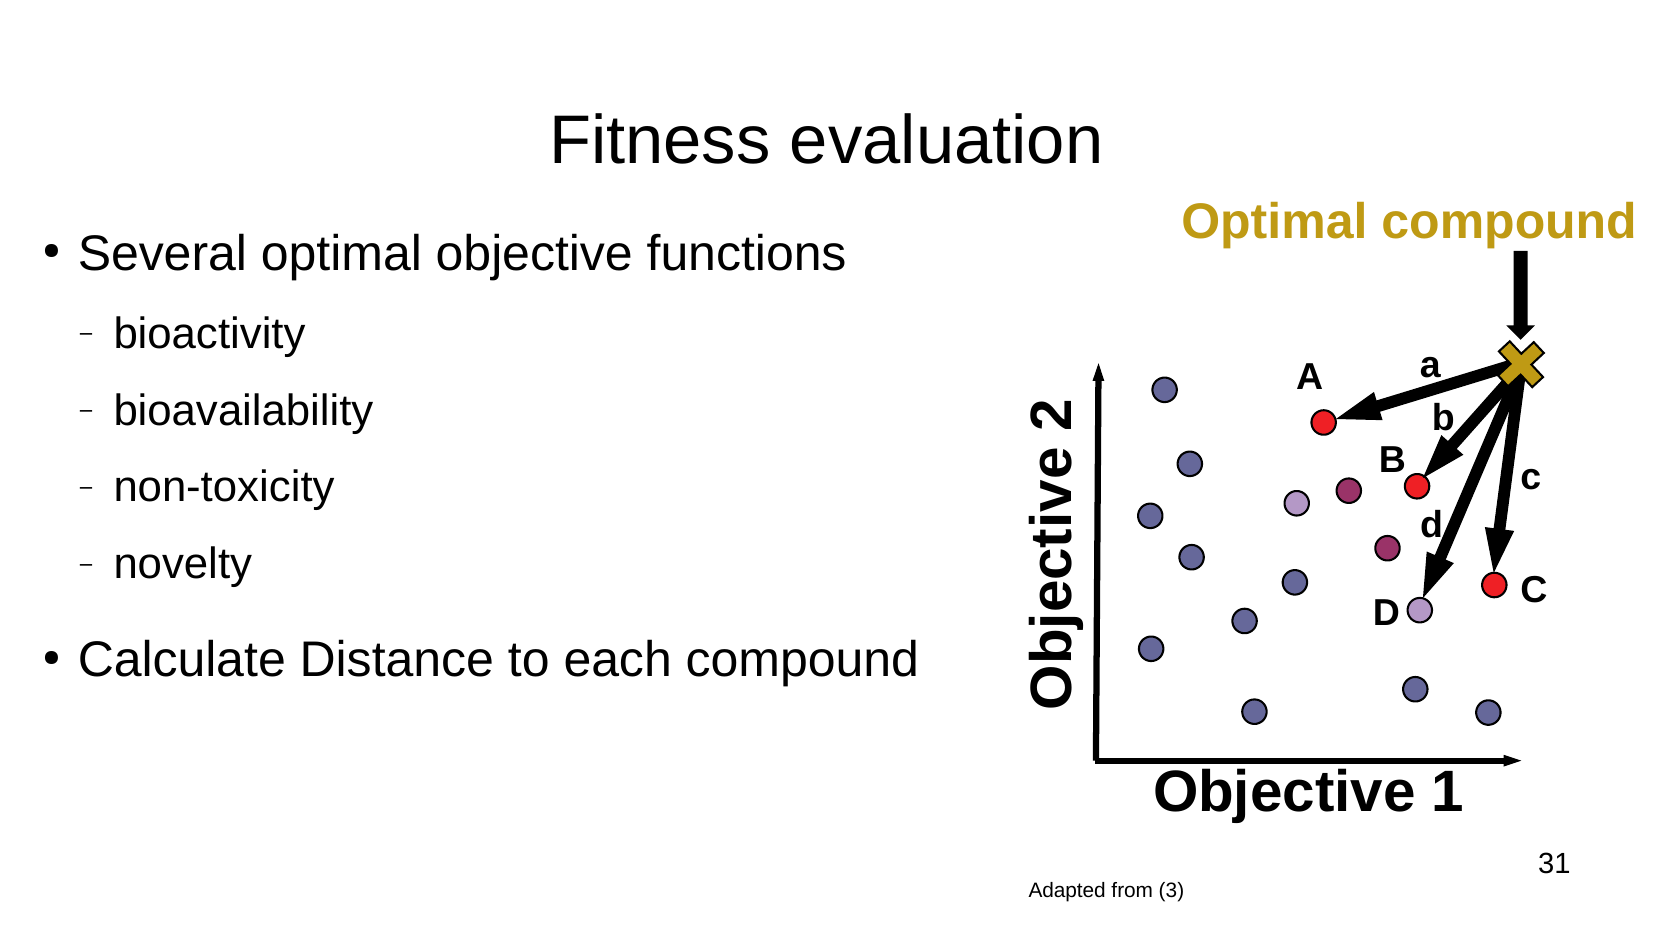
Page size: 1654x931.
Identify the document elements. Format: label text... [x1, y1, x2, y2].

text_box [1152, 377, 1177, 403]
text_box C [1505, 560, 1561, 618]
text_box [1413, 597, 1432, 623]
text_box [1177, 451, 1203, 477]
text_box Optimal compound [1154, 181, 1654, 257]
text_box [1476, 700, 1501, 725]
text_box Objective 1 [1096, 745, 1522, 831]
text_box [1482, 572, 1505, 598]
text_box Objective 2 [1005, 362, 1091, 746]
text_box [1311, 410, 1336, 435]
text_box [1138, 636, 1164, 662]
text_box d [1405, 495, 1461, 553]
title Fitness evaluation [113, 49, 1540, 230]
text_box a [1405, 336, 1461, 394]
text_box [1405, 474, 1430, 495]
text_box [1336, 478, 1361, 503]
text_box B [1363, 430, 1419, 488]
text_box [1403, 677, 1428, 702]
text_box c [1505, 448, 1561, 506]
text_box [1138, 503, 1163, 529]
text_box Adapted from (3) [1013, 871, 1411, 931]
text_box [1282, 570, 1308, 595]
list Several optimal objective functions bioactivity bioavailability non-toxicity novelty Calculate Distance to each compound [27, 200, 941, 931]
text_box [1232, 608, 1257, 634]
text_box [1179, 544, 1204, 570]
text_box [1508, 251, 1533, 339]
text_box [1242, 699, 1267, 724]
text_box [1284, 491, 1309, 516]
text_box D [1358, 584, 1413, 642]
text_box [1498, 341, 1544, 388]
text_box [1375, 535, 1400, 561]
text_box b [1417, 389, 1472, 447]
text_box A [1281, 348, 1336, 406]
